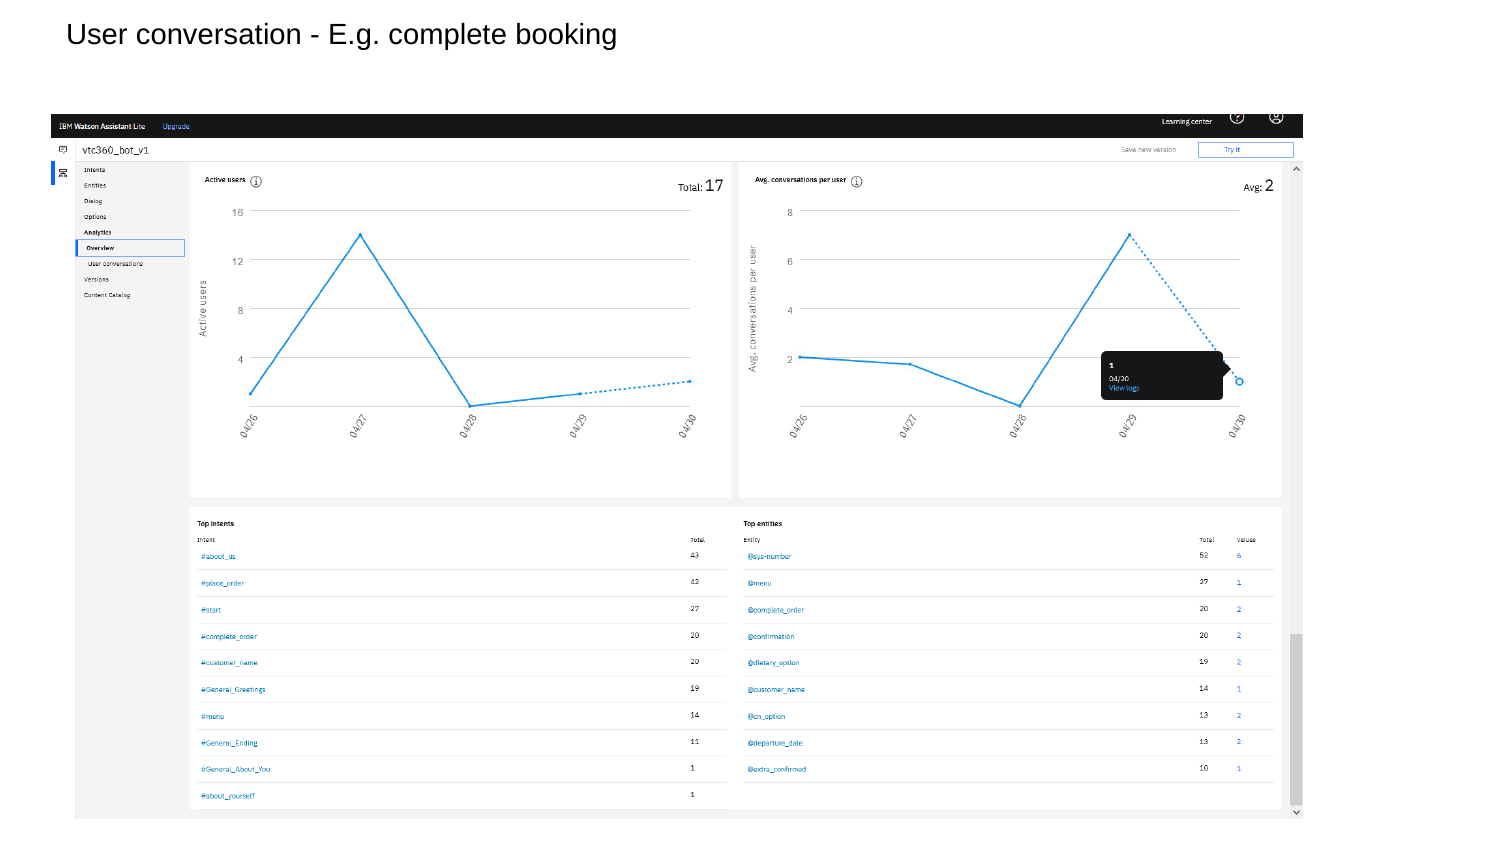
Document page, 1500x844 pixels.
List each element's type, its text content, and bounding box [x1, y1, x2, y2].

title User conversation - E.g. complete booking [51, 0, 1449, 105]
picture [51, 114, 1303, 819]
